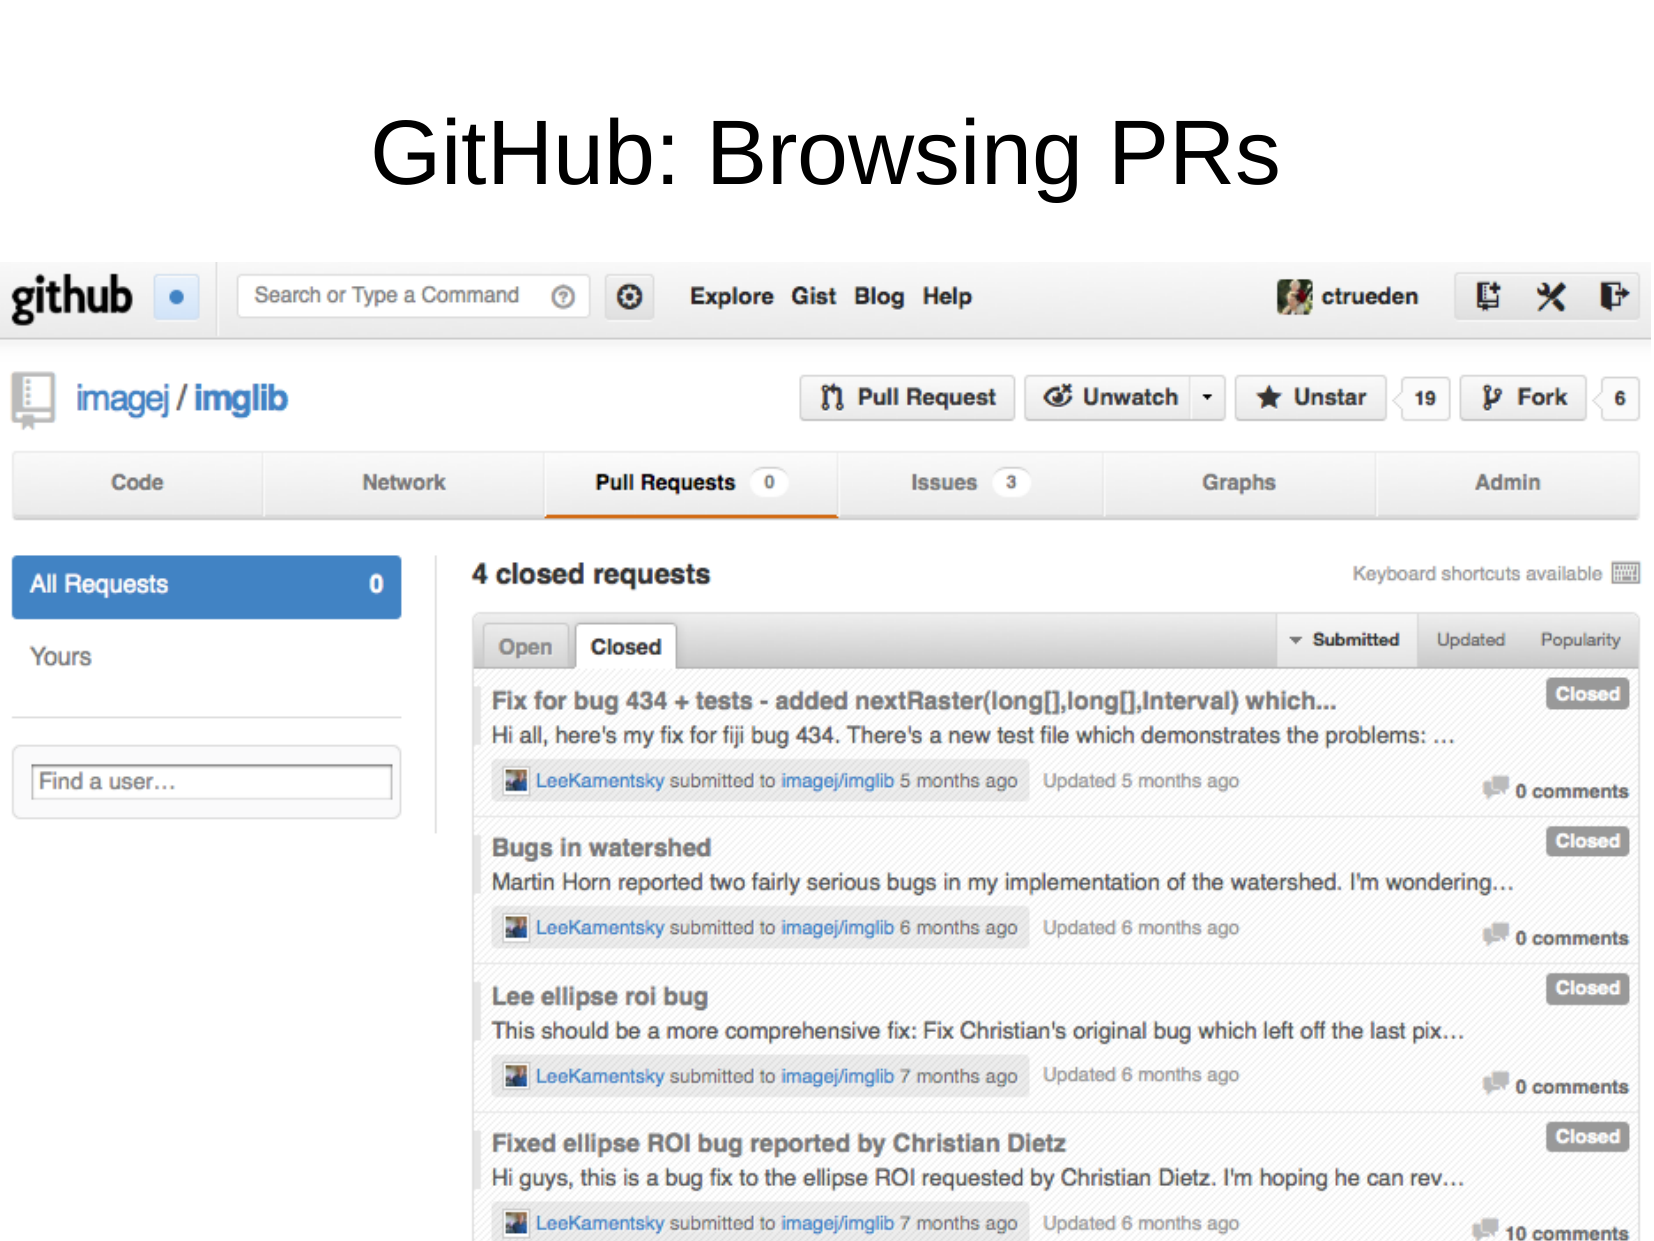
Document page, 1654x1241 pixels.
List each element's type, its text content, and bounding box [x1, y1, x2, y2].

picture [0, 262, 1651, 1241]
title GitHub: Browsing PRs [82, 49, 1571, 257]
